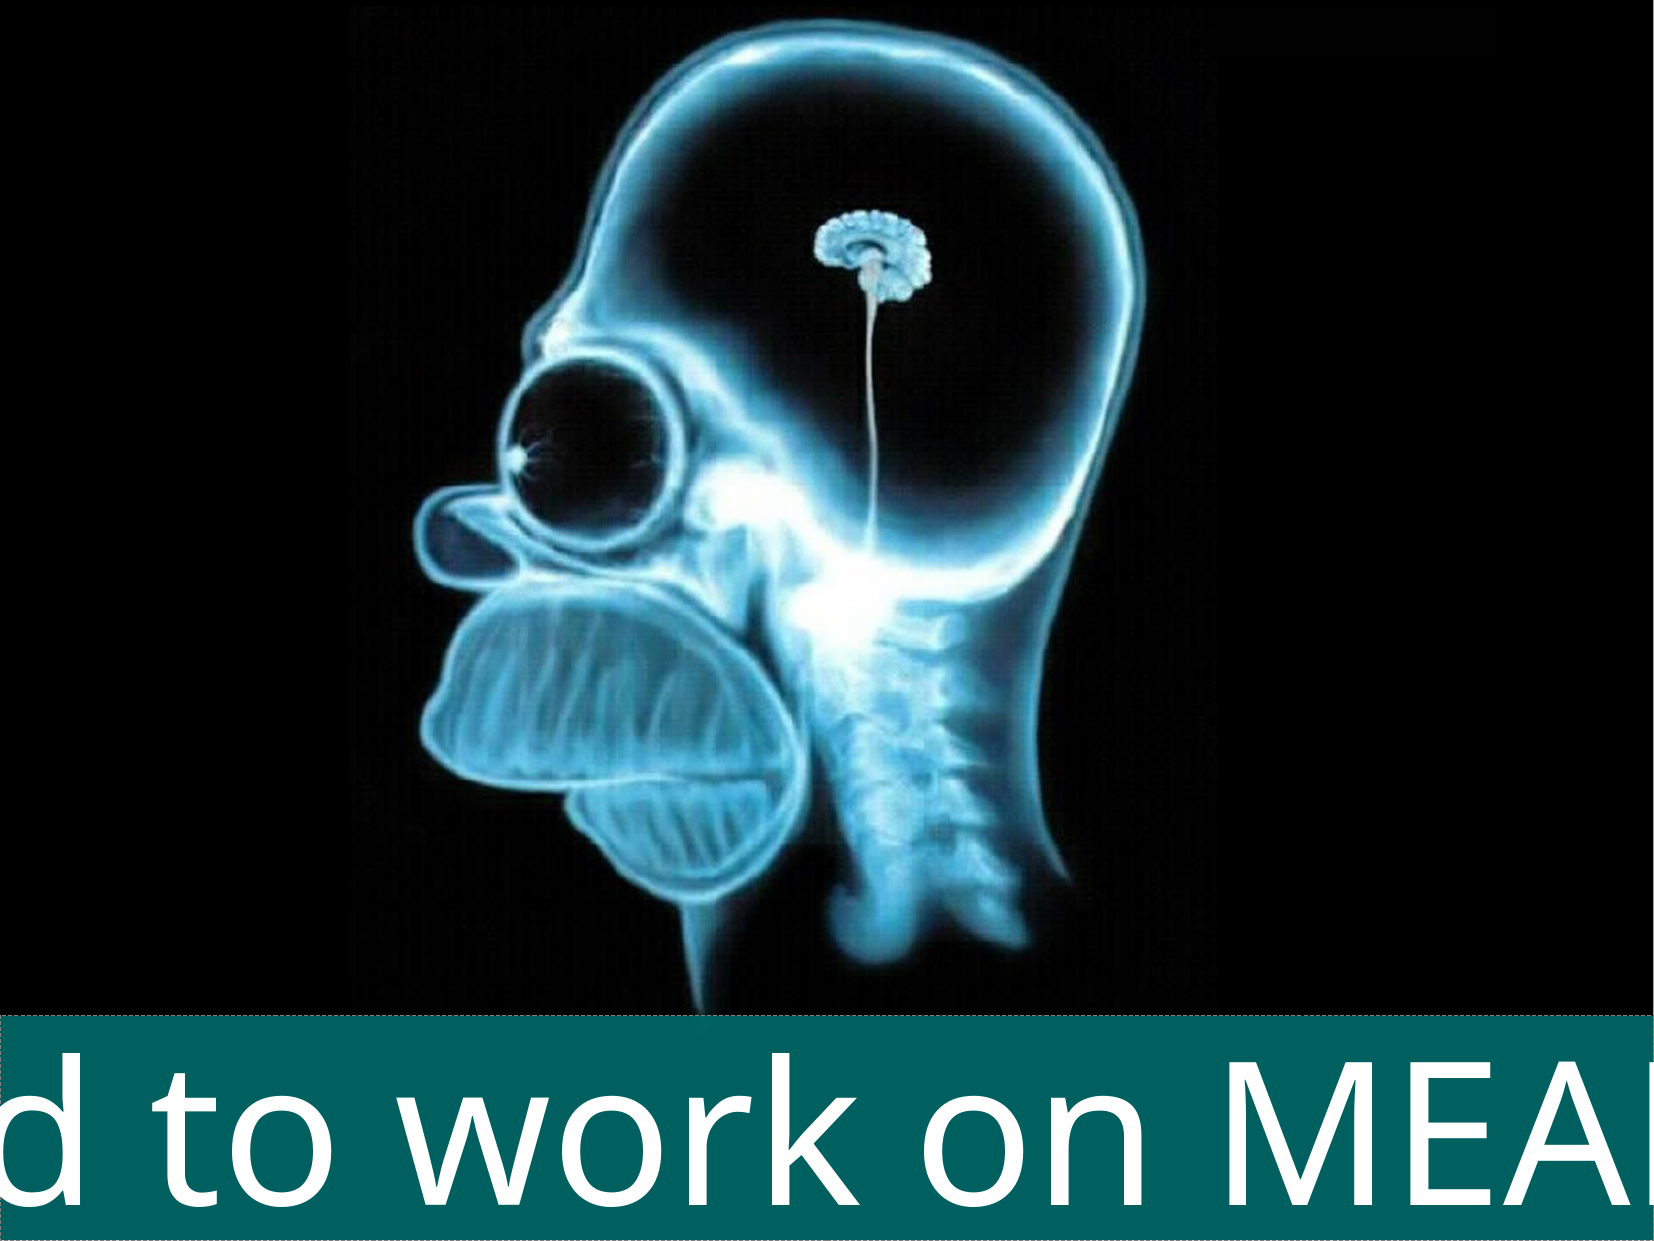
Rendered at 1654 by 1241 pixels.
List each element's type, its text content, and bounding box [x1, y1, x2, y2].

text_box I need to work on MEANING [0, 1015, 1654, 1241]
text_box [0, 0, 1654, 1015]
picture [106, 6, 1501, 1015]
text_box I need to work on MEANING [3, 1110, 63, 1192]
